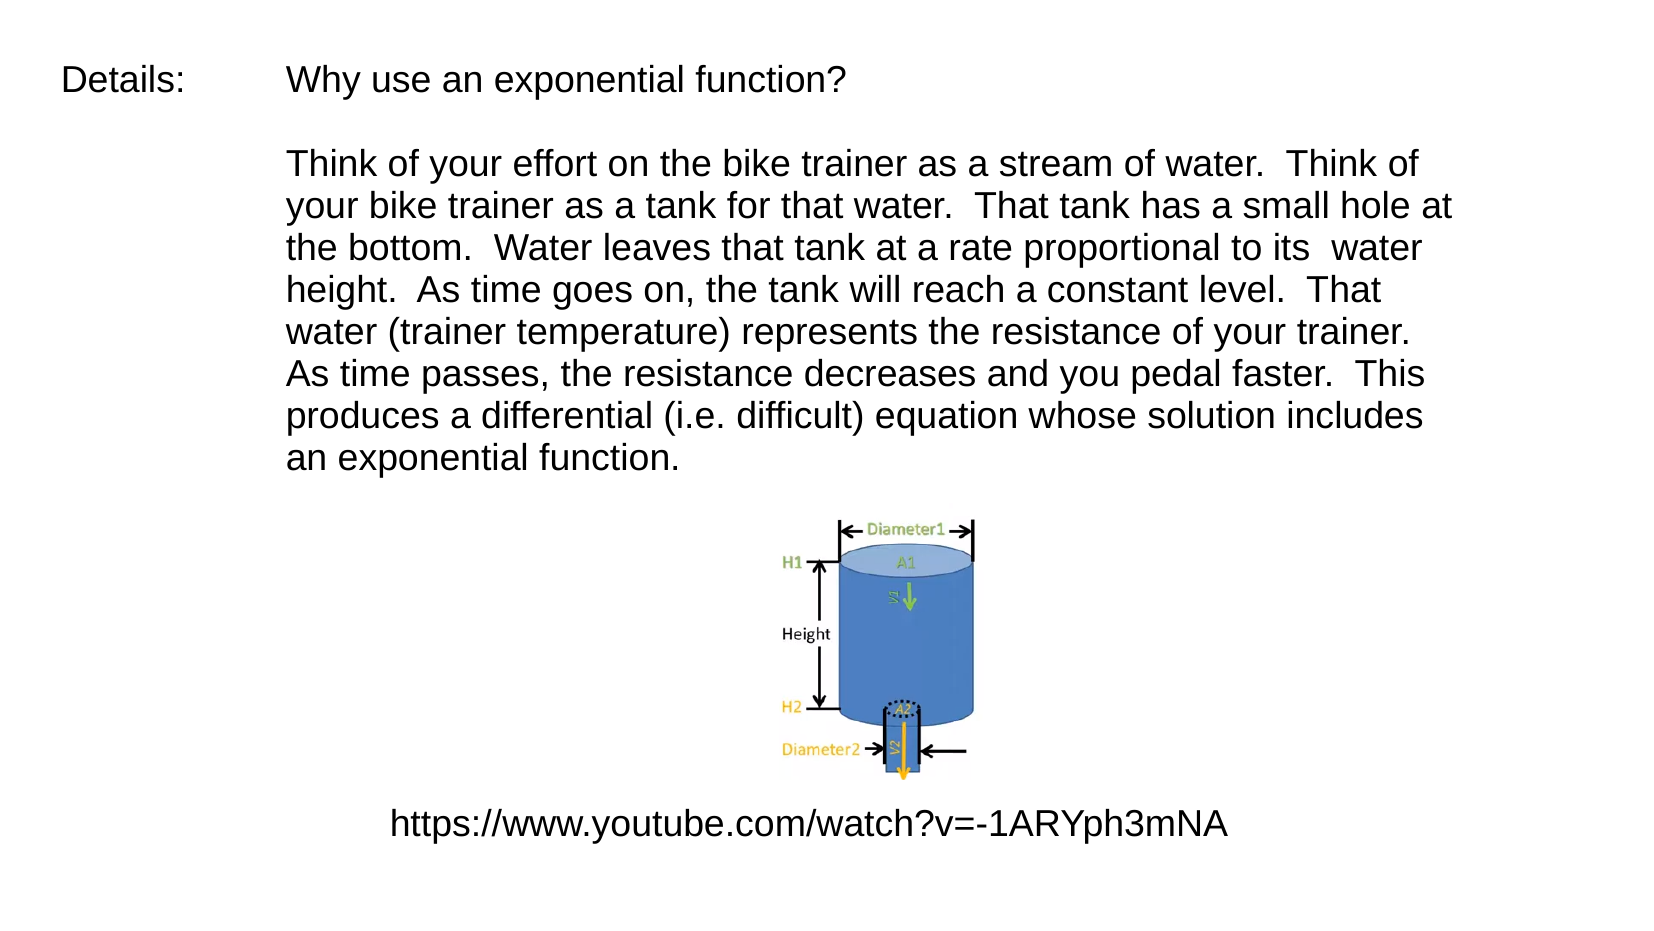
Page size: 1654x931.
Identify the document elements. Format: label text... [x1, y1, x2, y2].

picture [750, 495, 1036, 780]
text_box https://www.youtube.com/watch?v=-1ARYph3mNA [375, 795, 1396, 852]
text_box Details: Why use an exponential function? Think of your effort on the bike trainer as a stream of water. Think of your bike trainer as a tank for that water. That tank has a small hole at the bottom. Water leaves that tank at a rate proportional to its water height. As time goes on, the tank will reach a constant level. That water (trainer temperature) represents the resistance of your trainer. As time passes, the resistance decreases and you pedal faster. This produces a differential (i.e. difficult) equation whose solution includes an exponential function. [46, 51, 1486, 487]
